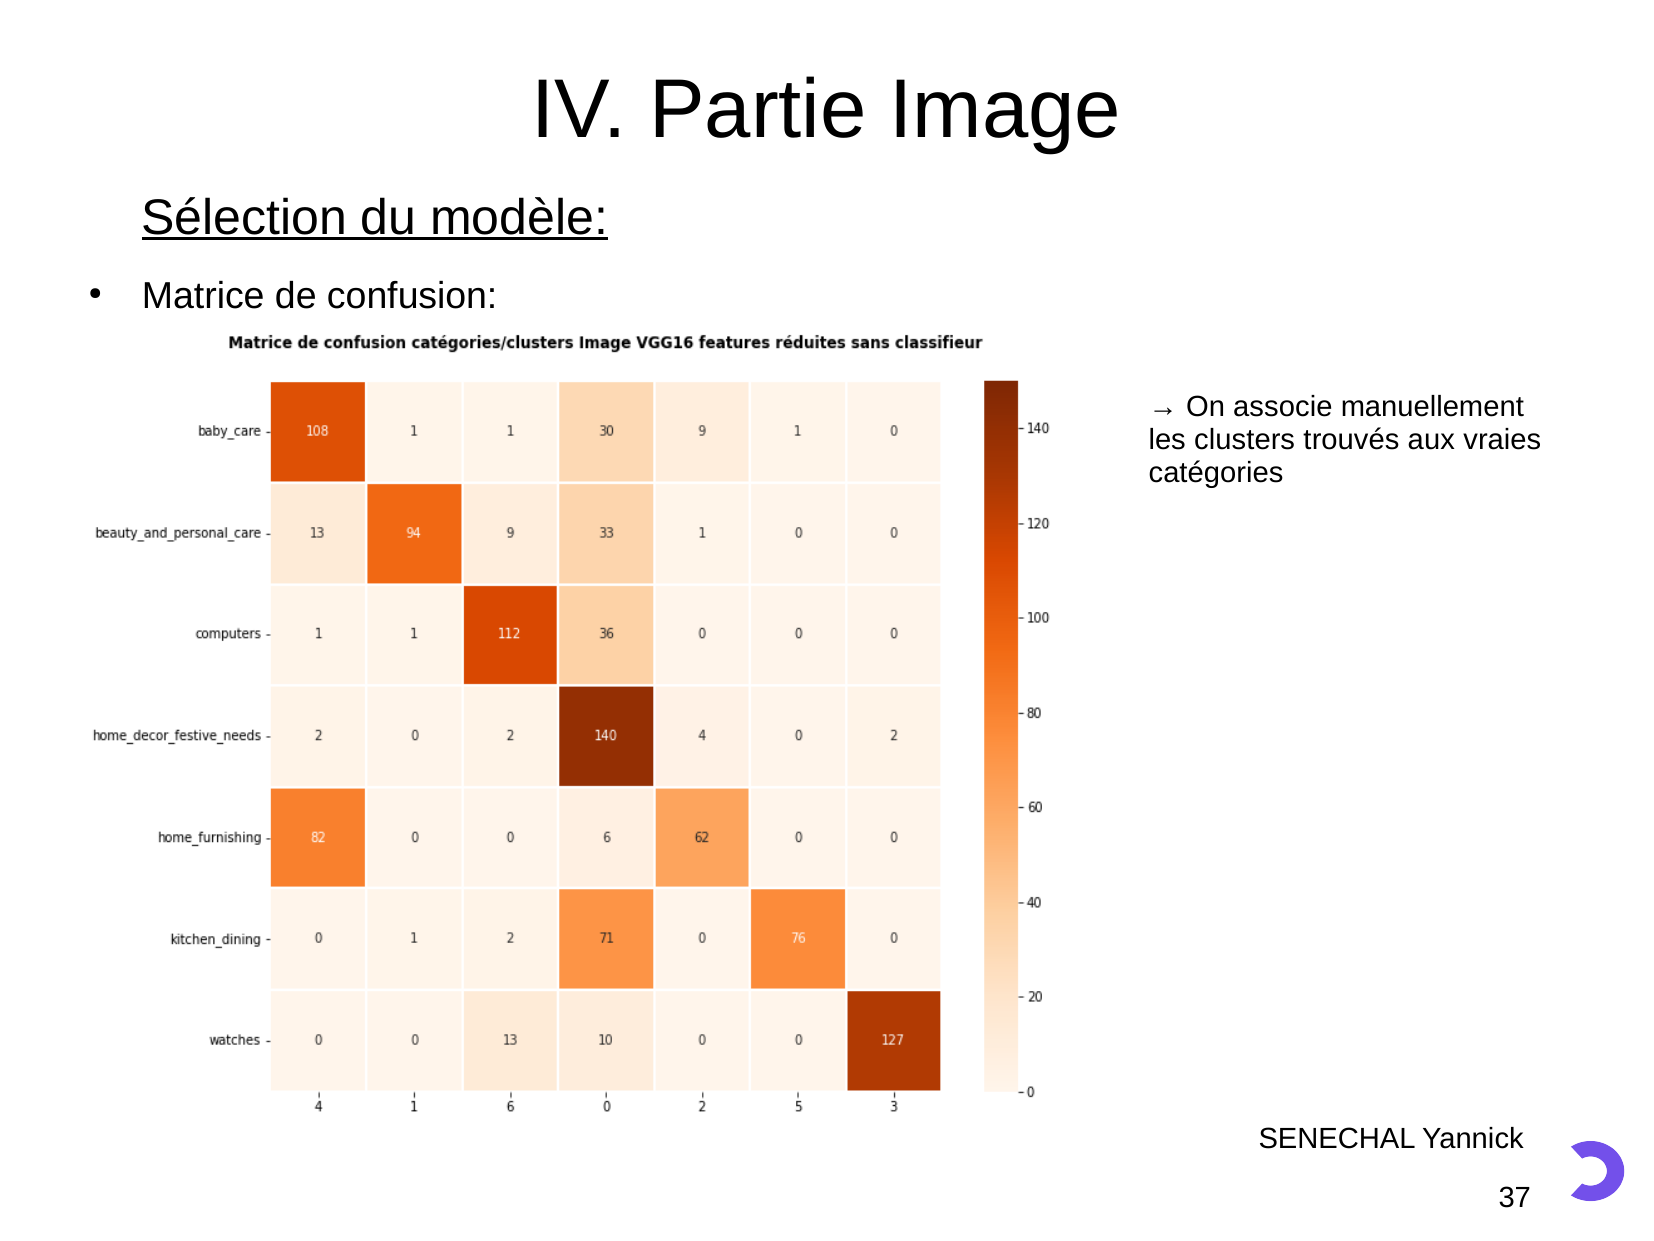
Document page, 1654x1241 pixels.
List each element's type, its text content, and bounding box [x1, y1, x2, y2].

picture [1539, 1125, 1642, 1217]
list Sélection du modèle: Matrice de confusion: [70, 189, 1560, 1104]
text_box → On associe manuellement les clusters trouvés aux vraies catégories [1133, 382, 1560, 497]
picture [88, 330, 1052, 1123]
title IV. Partie Image [82, 5, 1571, 213]
